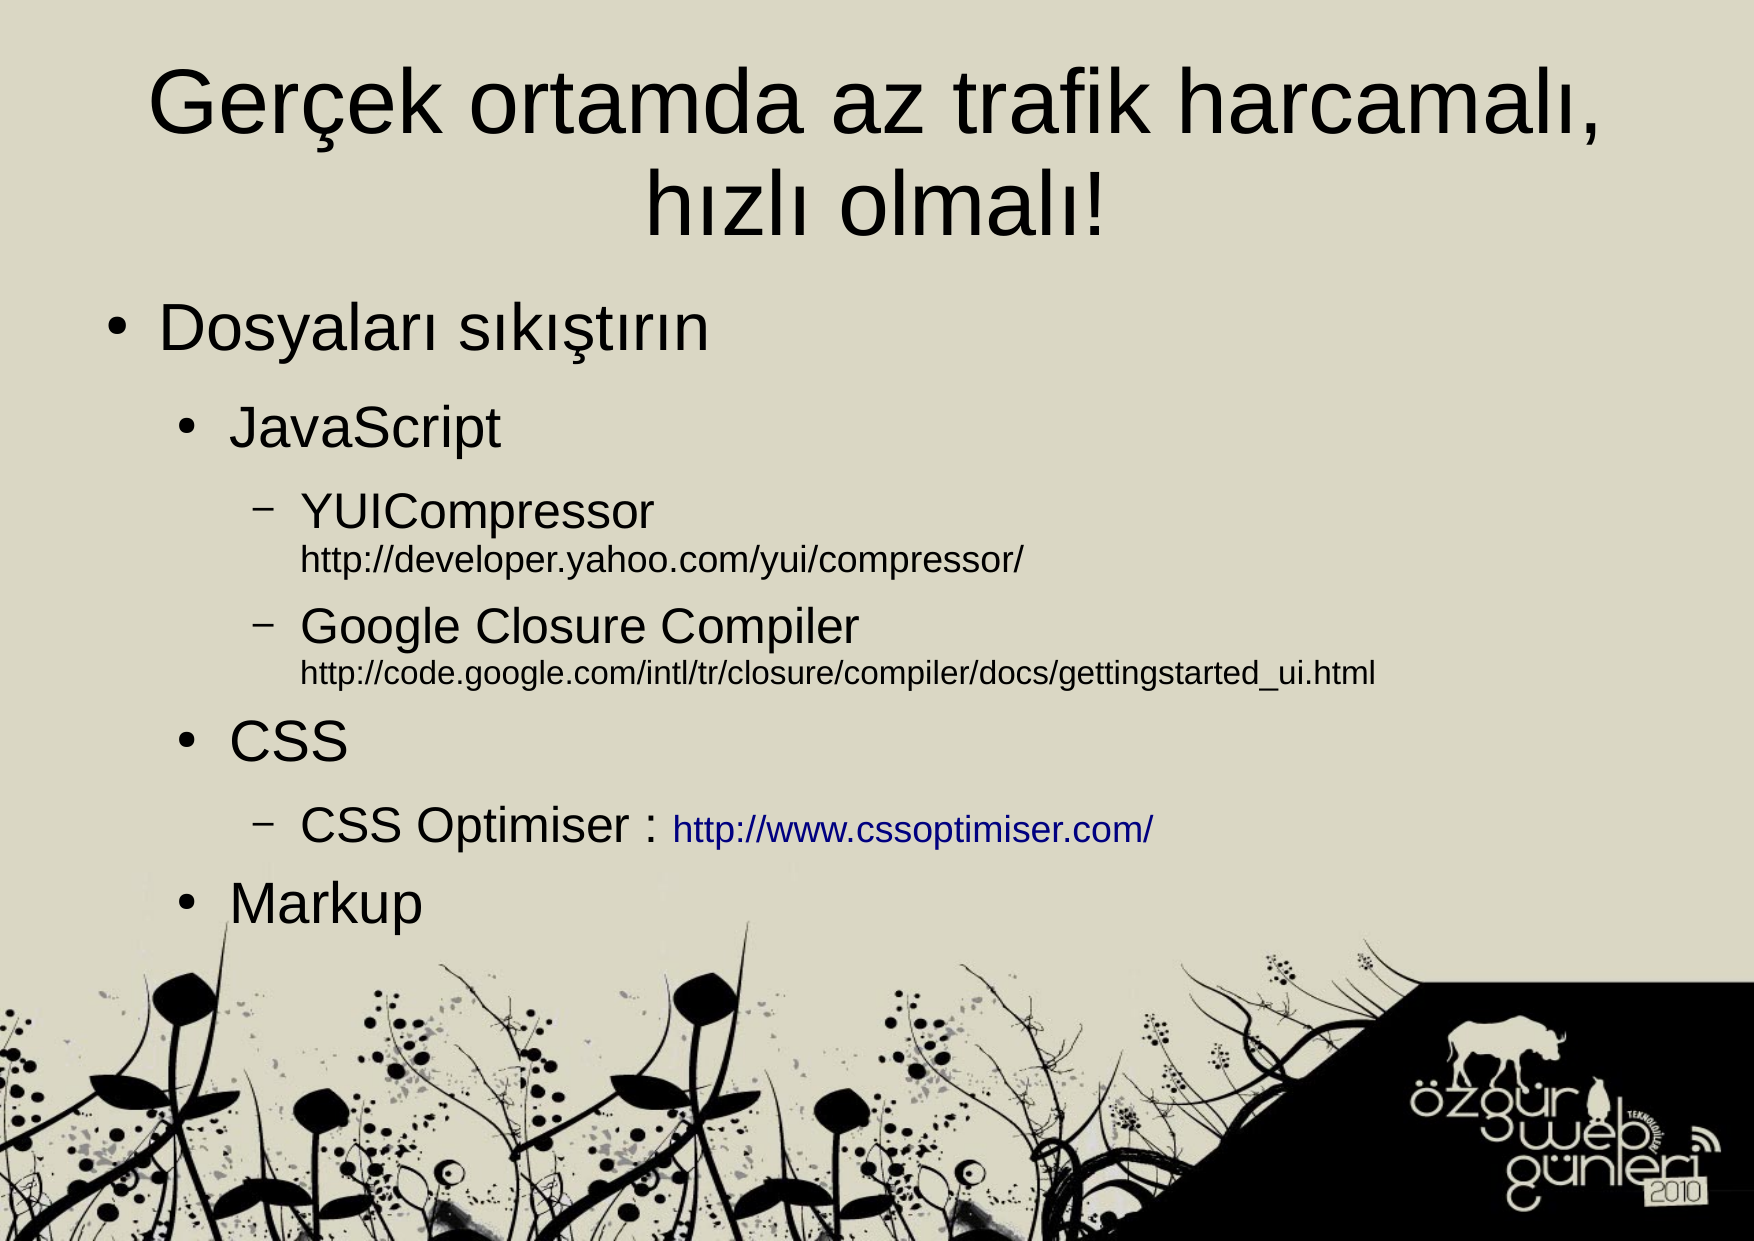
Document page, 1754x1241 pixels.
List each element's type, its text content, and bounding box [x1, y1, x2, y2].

list Dosyaları sıkıştırın JavaScript YUICompressor http://developer.yahoo.com/yui/compressor/ Google Closure Compiler http://code.google.com/intl/tr/closure/compiler/docs/gettingstarted_ui.html CSS CSS Optimiser : http://www.cssoptimiser.com/ Markup [87, 290, 1667, 1109]
title Gerçek ortamda az trafik harcamalı, hızlı olmalı! [87, 50, 1667, 256]
picture [0, 0, 1754, 1241]
